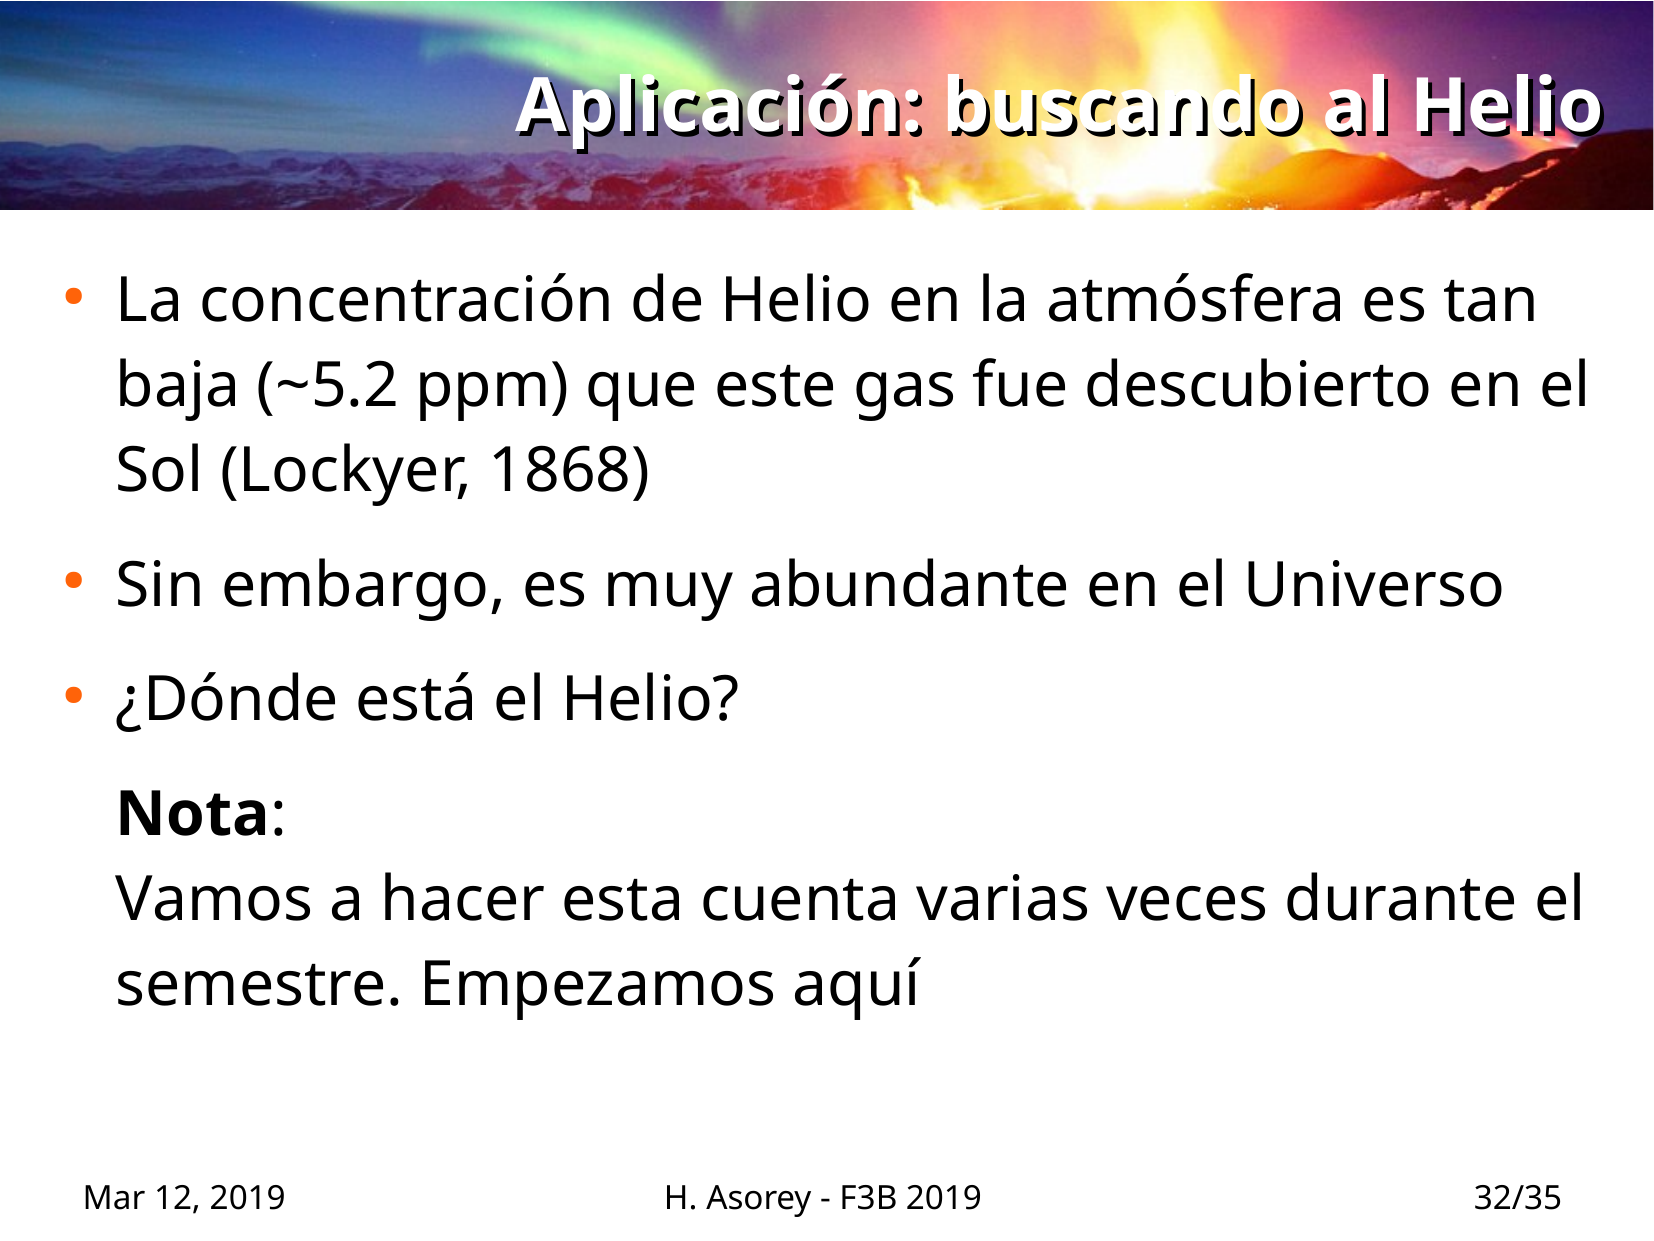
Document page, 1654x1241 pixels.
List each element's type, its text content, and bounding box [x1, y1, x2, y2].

picture [0, 1, 1654, 210]
title Aplicación: buscando al Helio [45, 15, 1606, 191]
list La concentración de Helio en la atmósfera es tan baja (~5.2 ppm) que este gas fue descubierto en el Sol (Lockyer, 1868) Sin embargo, es muy abundante en el Universo ¿Dónde está el Helio? Nota: Vamos a hacer esta cuenta varias veces durante el semestre. Empezamos aquí [45, 255, 1606, 1156]
